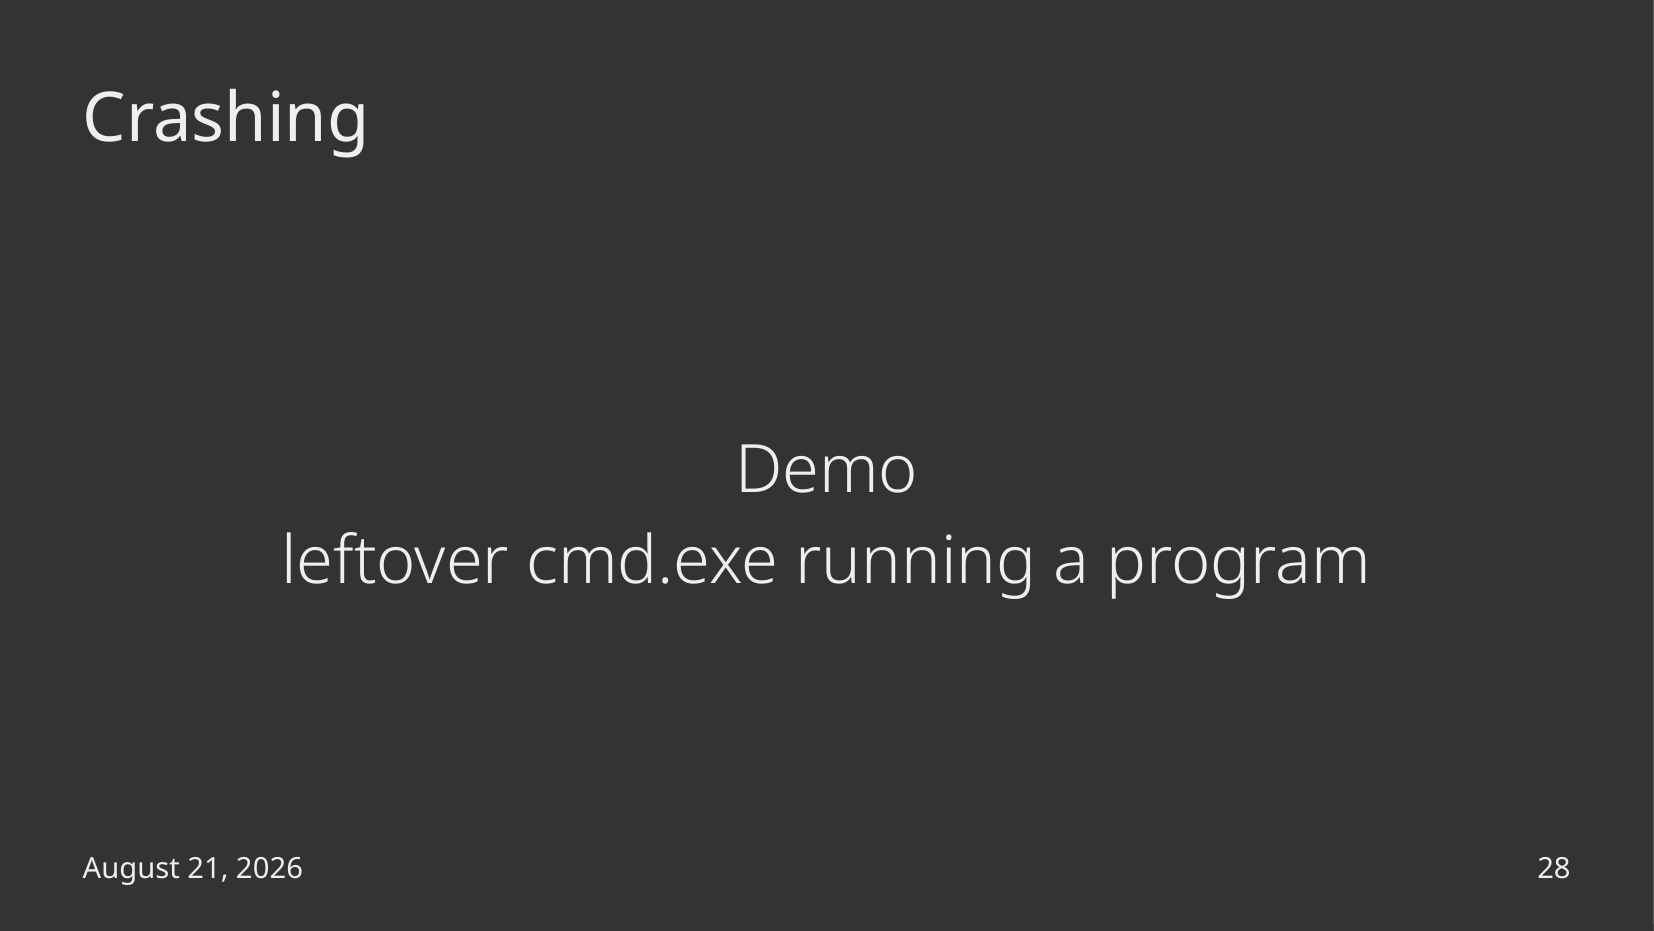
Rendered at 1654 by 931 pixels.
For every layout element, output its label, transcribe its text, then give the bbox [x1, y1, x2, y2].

title Crashing [82, 36, 1571, 193]
subtitle Demo leftover cmd.exe running a program [82, 217, 1571, 808]
